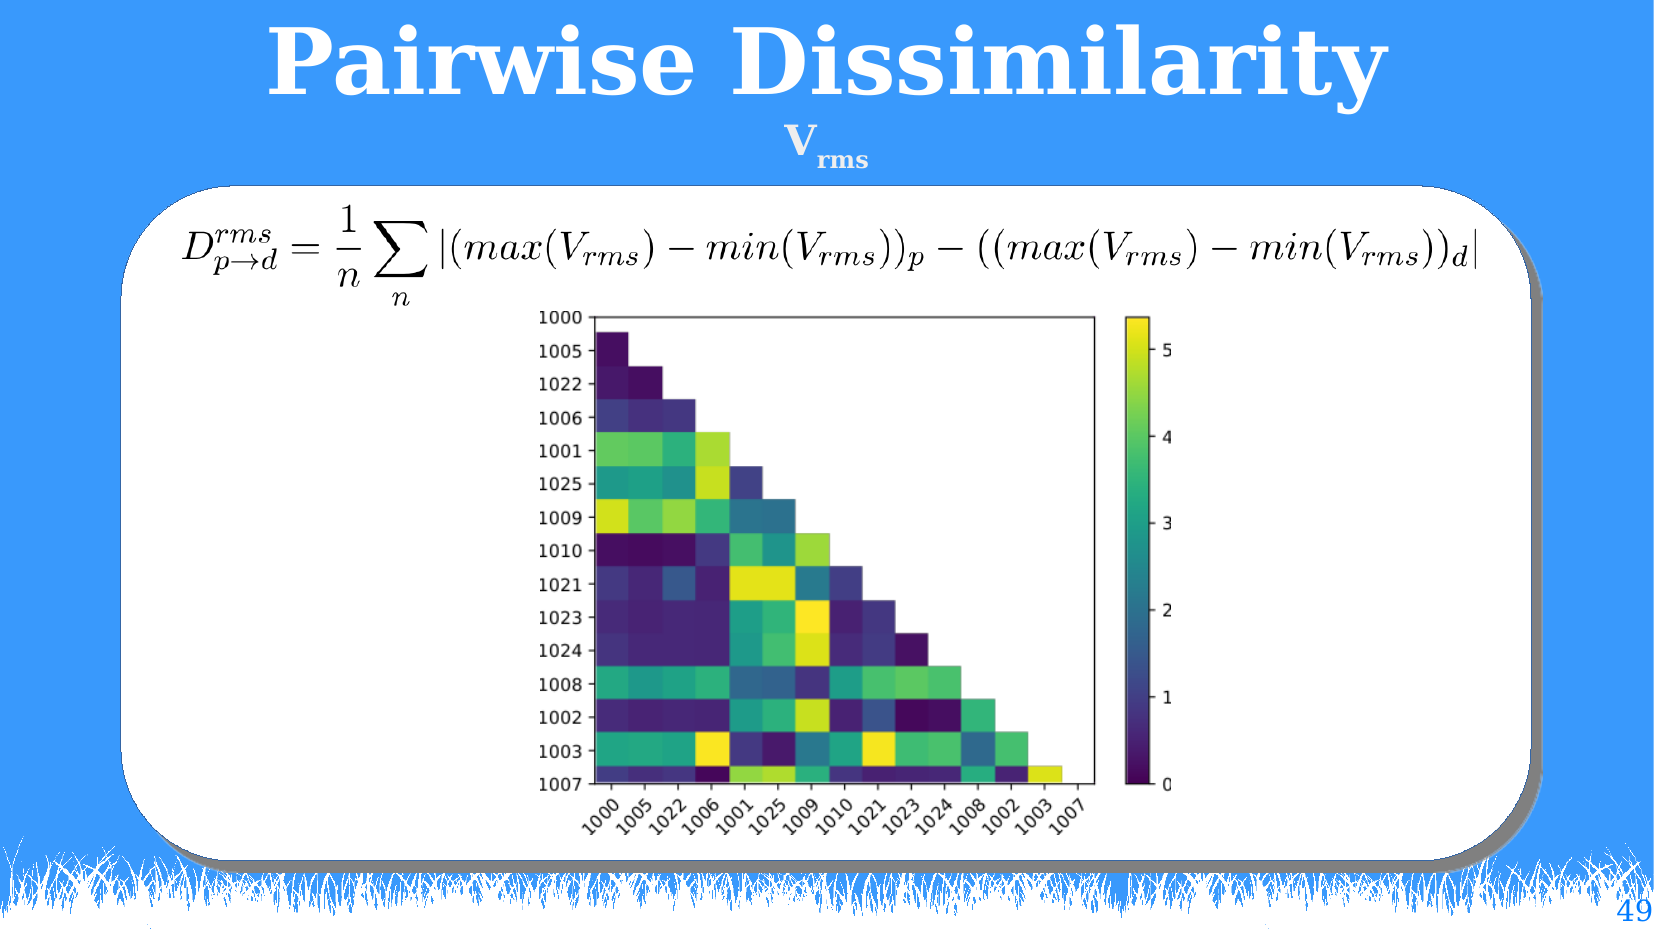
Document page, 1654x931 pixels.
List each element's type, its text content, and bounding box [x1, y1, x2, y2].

picture [0, 0, 1654, 931]
text_box [120, 185, 1532, 861]
title Pairwise Dissimilarity Vrms [82, 7, 1571, 175]
